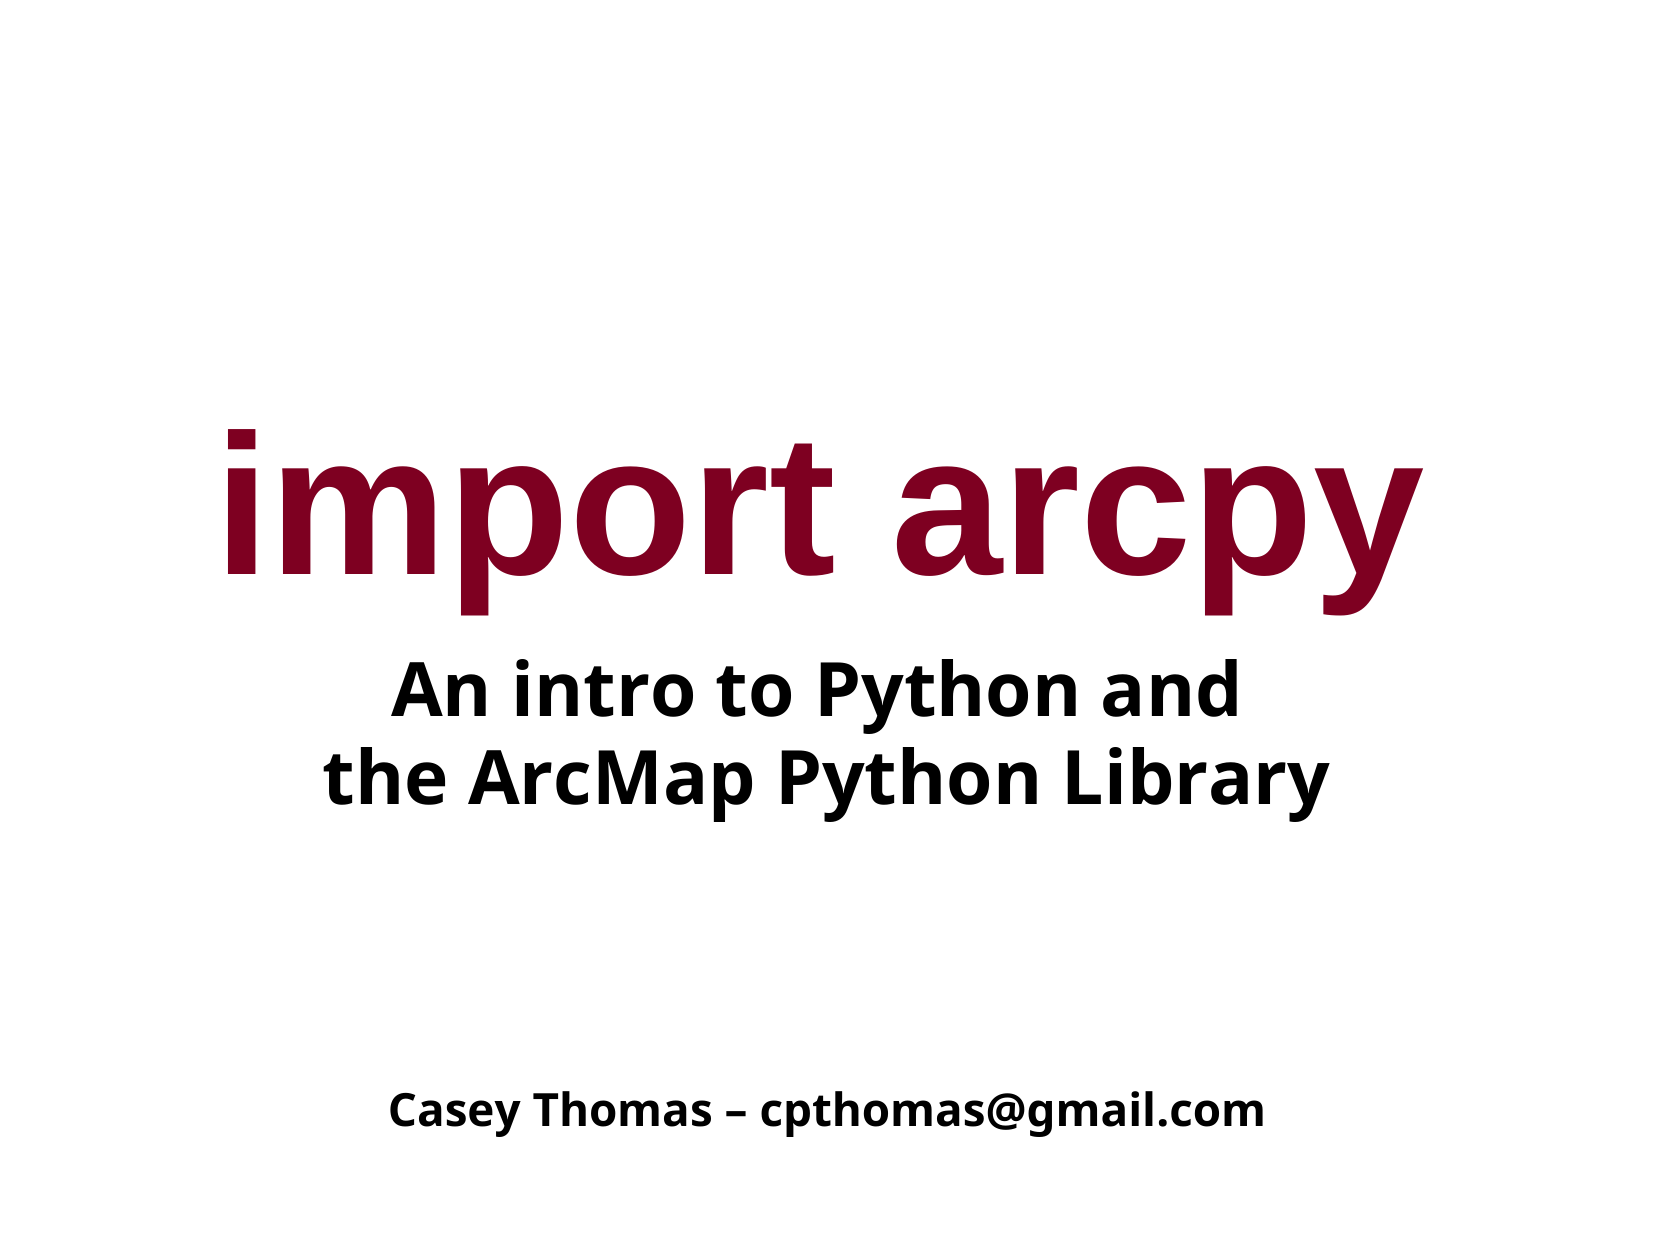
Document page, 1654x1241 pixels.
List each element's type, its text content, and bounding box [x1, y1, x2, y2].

text_box An intro to Python and the ArcMap Python Library Casey Thomas – cpthomas@gmail.com [37, 637, 1617, 751]
text_box import arcpy [199, 374, 1454, 637]
